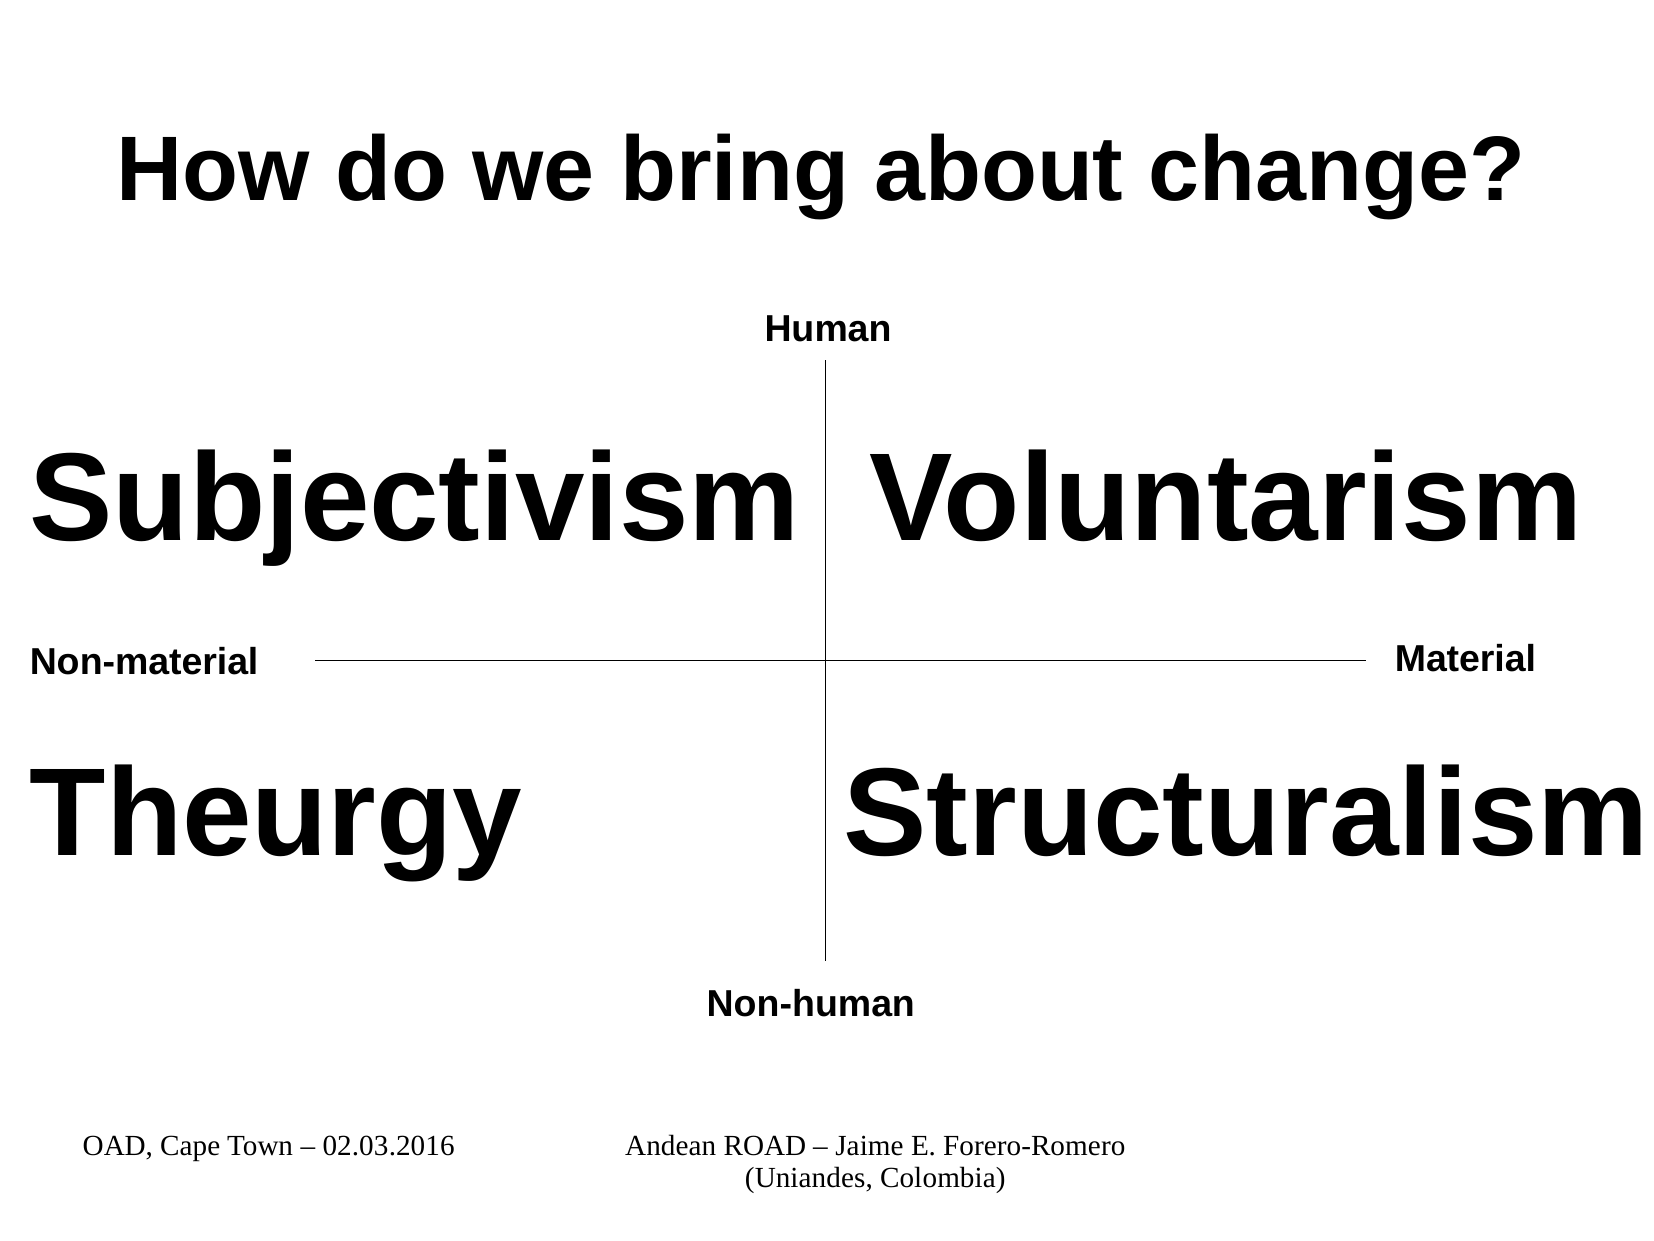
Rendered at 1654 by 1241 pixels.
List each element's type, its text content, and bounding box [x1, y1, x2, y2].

title How do we bring about change? [78, 65, 1567, 273]
text_box Subjectivism [15, 420, 816, 575]
text_box Voluntarism [855, 420, 1598, 575]
text_box Theurgy [15, 735, 538, 890]
text_box Structuralism [829, 735, 1654, 890]
text_box Material [1380, 630, 1552, 687]
text_box Non-human [691, 975, 931, 1032]
text_box Non-material [15, 633, 274, 691]
text_box Human [749, 300, 907, 357]
